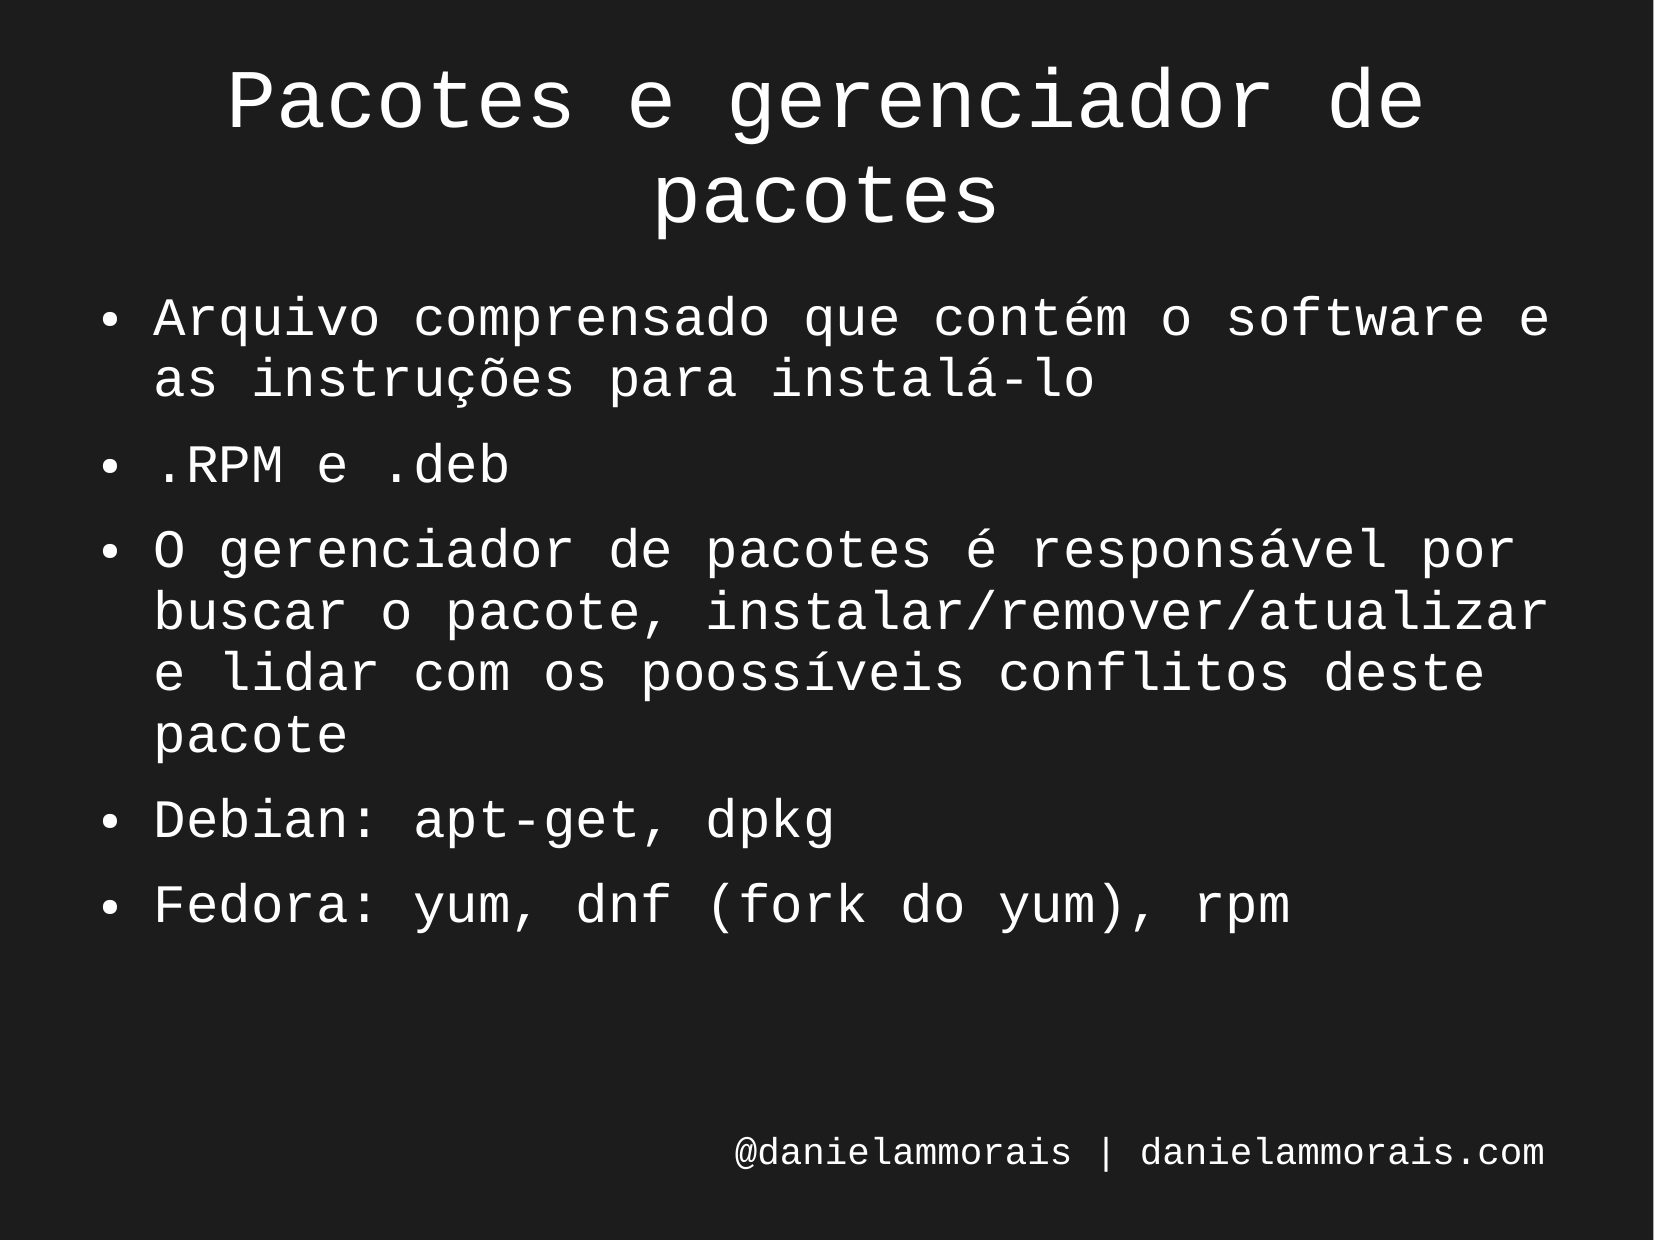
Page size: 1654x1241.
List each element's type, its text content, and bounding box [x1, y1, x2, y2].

text_box @danielammorais | danielammorais.com [720, 1125, 1654, 1226]
list Arquivo comprensado que contém o software e as instruções para instalá-lo .RPM e .deb O gerenciador de pacotes é responsável por buscar o pacote, instalar/remover/atualizar e lidar com os poossíveis conflitos deste pacote Debian: apt-get, dpkg Fedora: yum, dnf (fork do yum), rpm [82, 290, 1571, 1010]
title Pacotes e gerenciador de pacotes [82, 49, 1571, 257]
